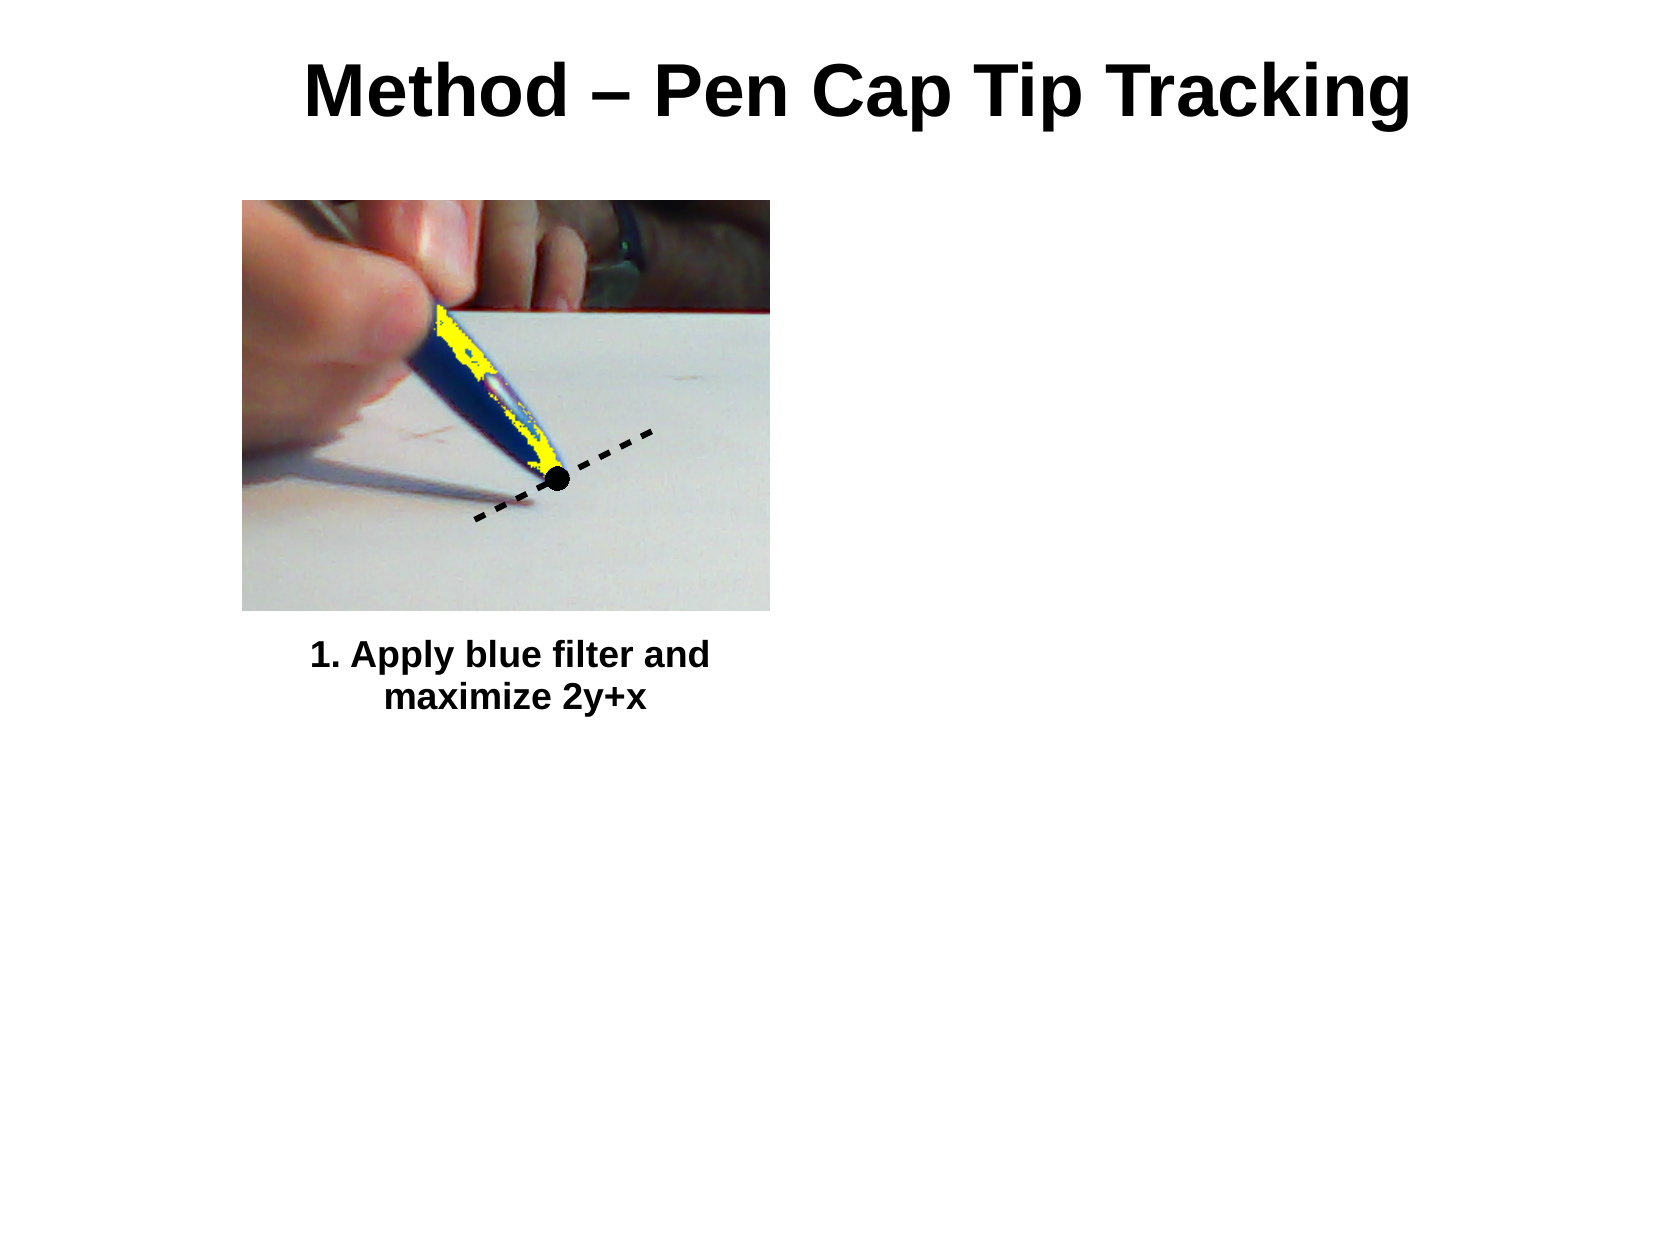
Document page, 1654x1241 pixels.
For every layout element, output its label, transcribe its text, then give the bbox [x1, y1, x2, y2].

text_box 1. Apply blue filter and maximize 2y+x [295, 626, 727, 725]
text_box [545, 466, 570, 491]
picture [242, 200, 770, 611]
text_box Method – Pen Cap Tip Tracking [289, 41, 1430, 141]
